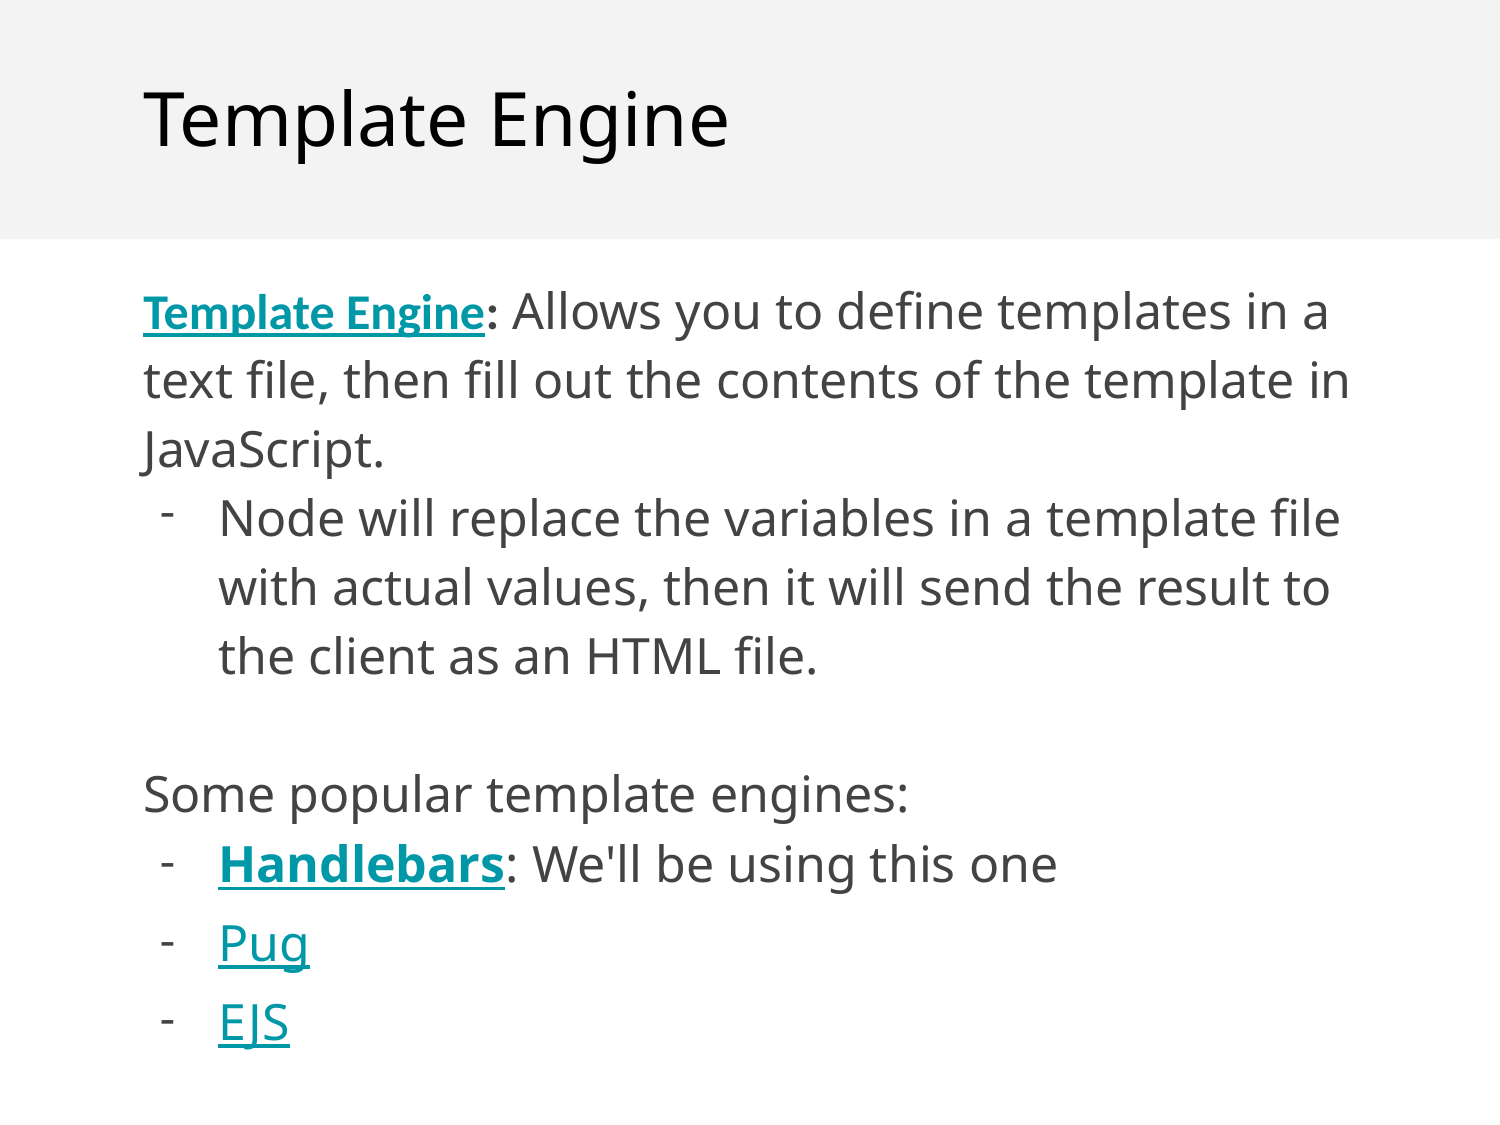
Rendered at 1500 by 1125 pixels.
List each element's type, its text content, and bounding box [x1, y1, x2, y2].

title Template Engine [128, 56, 1372, 183]
list Template Engine: Allows you to define templates in a text file, then fill out the contents of the template in JavaScript. Node will replace the variables in a template file with actual values, then it will send the result to the client as an HTML file. Some popular template engines: Handlebars: We'll be using this one Pug EJS [128, 255, 1372, 1004]
